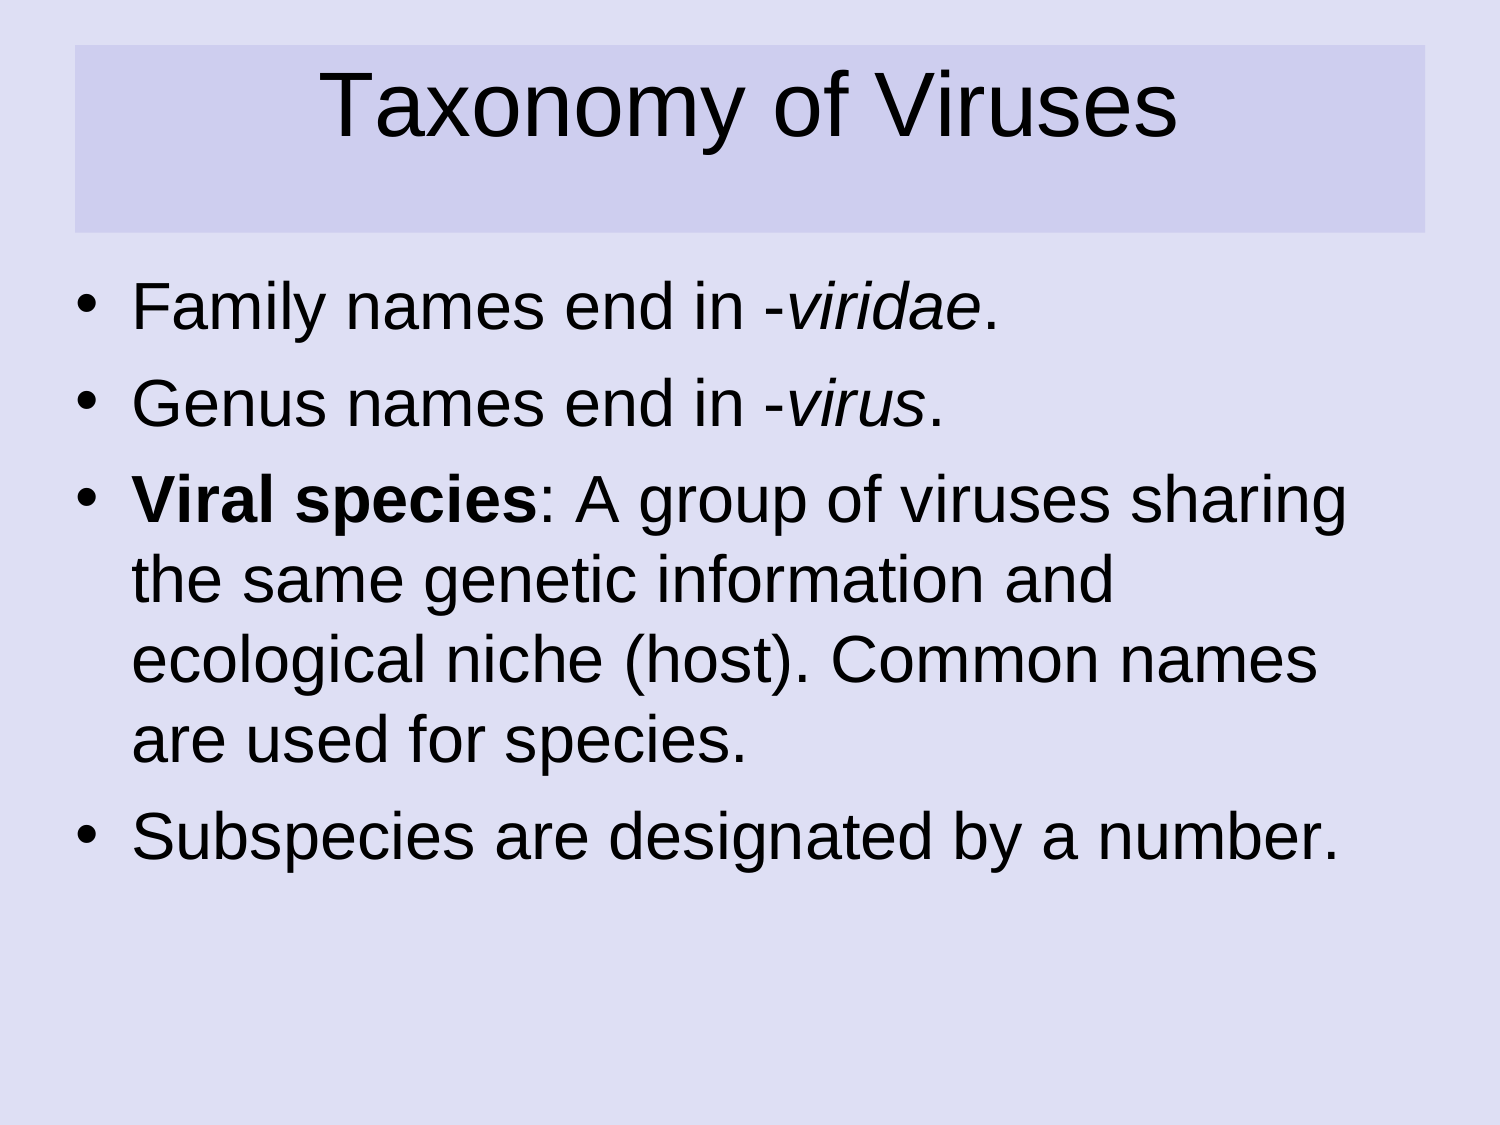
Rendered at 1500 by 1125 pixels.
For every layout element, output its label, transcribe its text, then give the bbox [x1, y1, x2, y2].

list Family names end in -viridae. Genus names end in -virus. Viral species: A group of viruses sharing the same genetic information and ecological niche (host). Common names are used for species. Subspecies are designated by a number. [75, 262, 1426, 1005]
title Taxonomy of Viruses [75, 45, 1426, 233]
